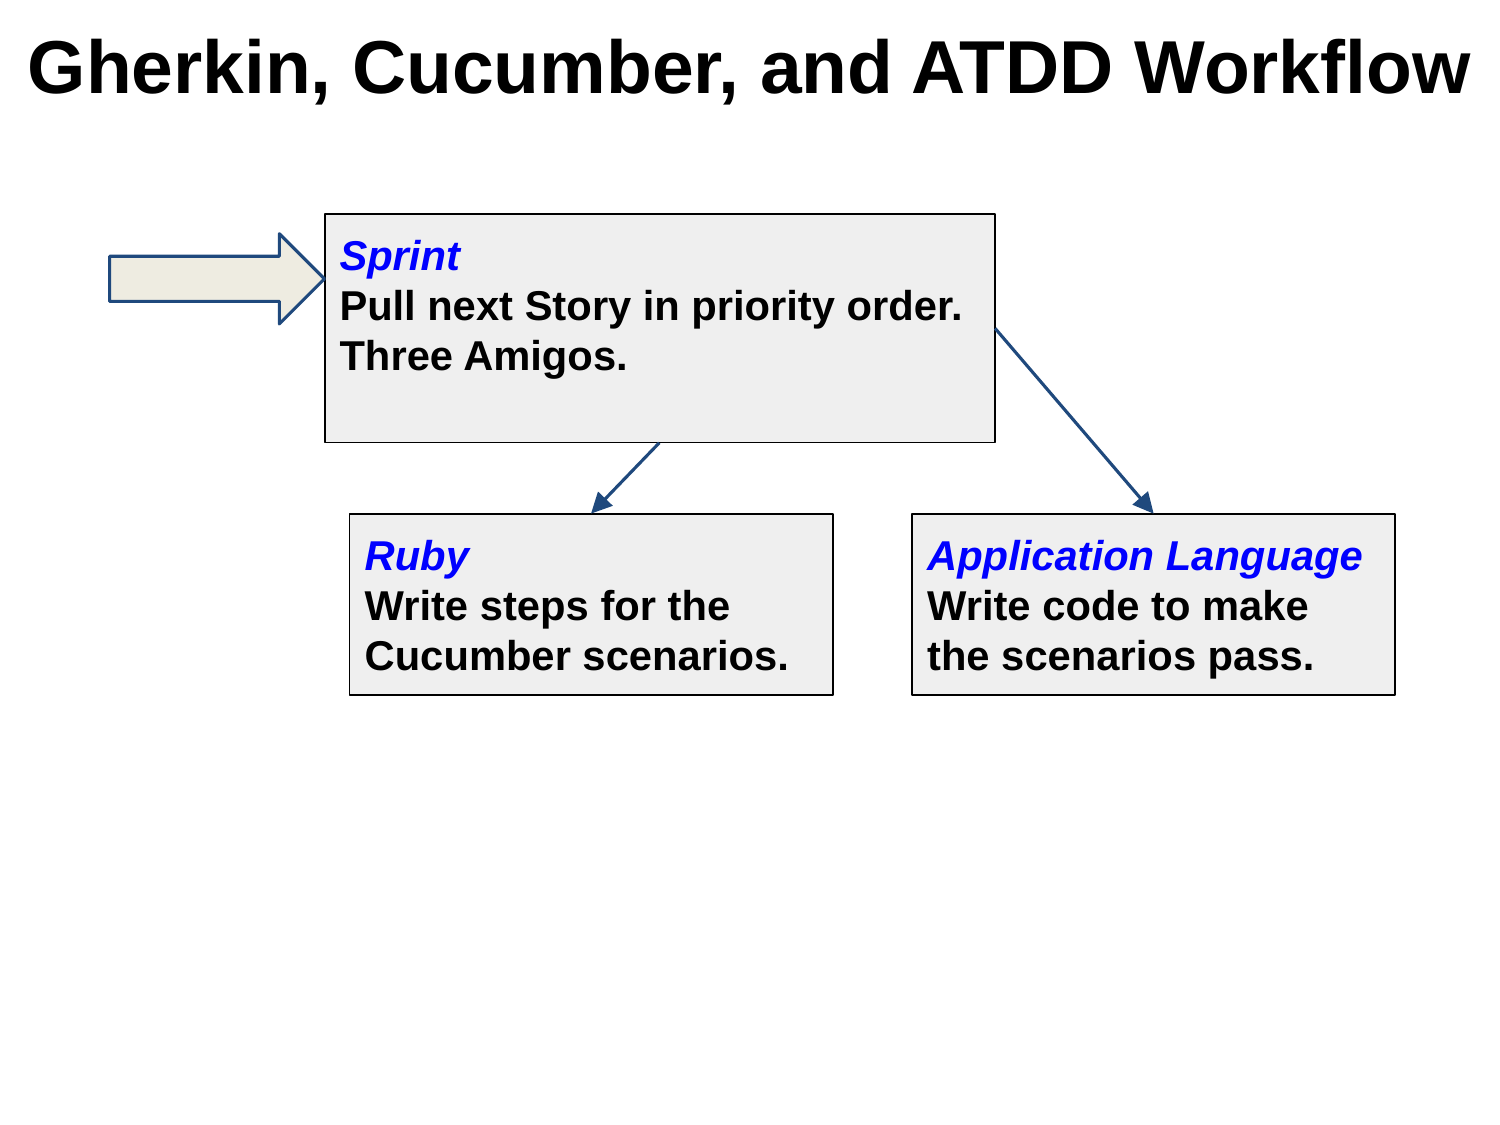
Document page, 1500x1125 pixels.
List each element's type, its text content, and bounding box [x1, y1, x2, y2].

text_box Gherkin, Cucumber, and ATDD Workflow [0, 3, 1500, 125]
text_box Application Language Write code to make the scenarios pass. [912, 513, 1396, 696]
text_box [109, 233, 325, 324]
text_box Ruby Write steps for the Cucumber scenarios. [349, 513, 833, 696]
text_box Sprint Pull next Story in priority order. Three Amigos. [324, 213, 995, 443]
